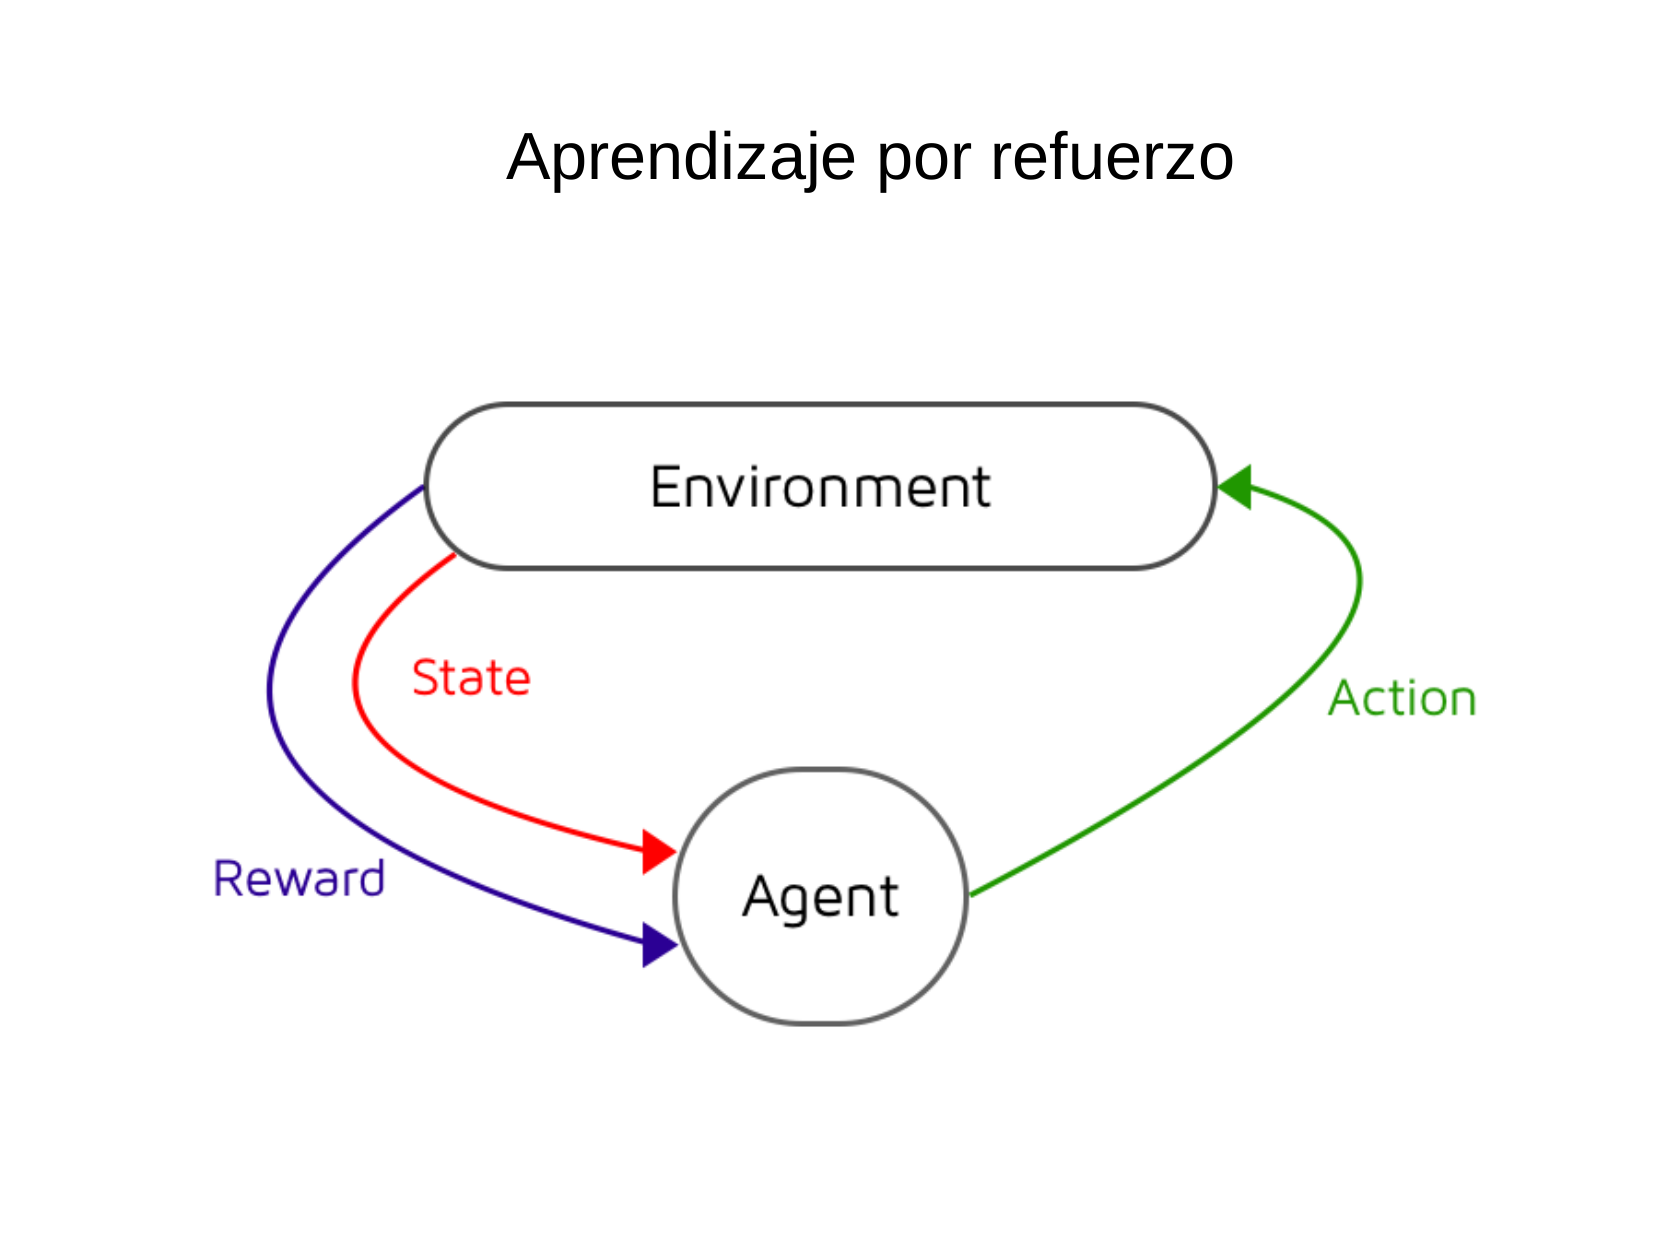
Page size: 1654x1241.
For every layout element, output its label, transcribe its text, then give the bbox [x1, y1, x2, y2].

title Aprendizaje por refuerzo [318, 64, 1424, 249]
picture [129, 330, 1526, 1110]
